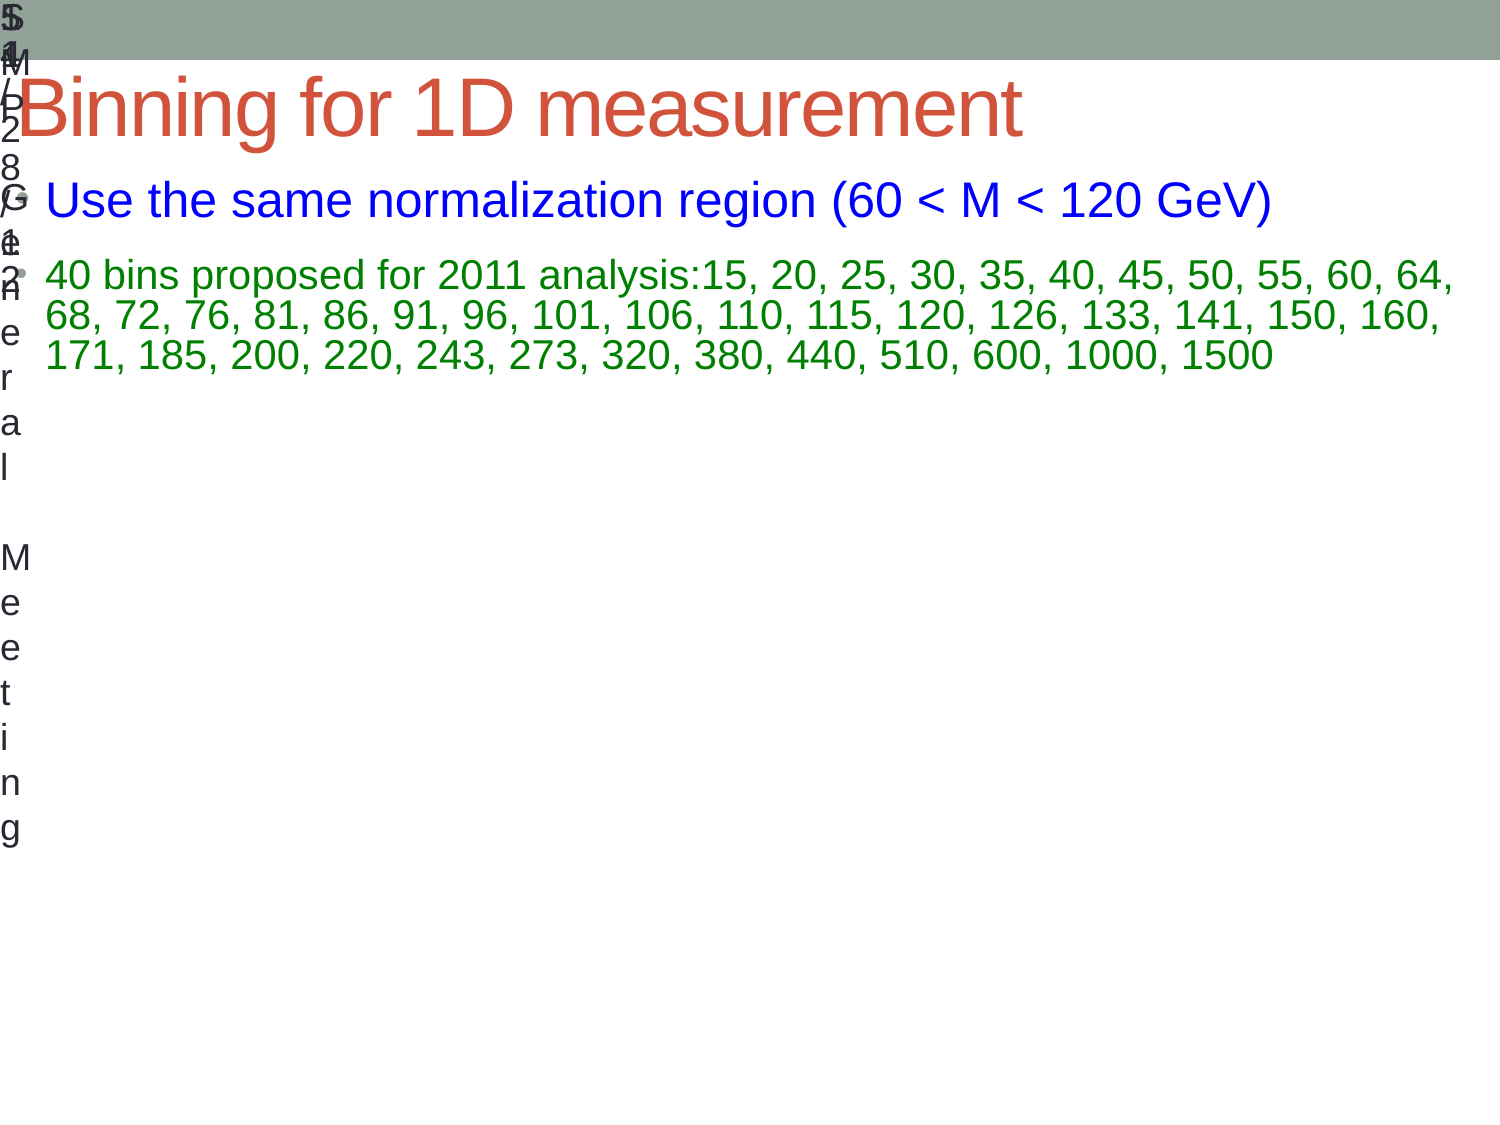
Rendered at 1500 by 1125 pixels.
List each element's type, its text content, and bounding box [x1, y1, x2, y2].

title Binning for 1D measurement [0, 21, 1500, 166]
list Use the same normalization region (60 < M < 120 GeV) 40 bins proposed for 2011 analysis:15, 20, 25, 30, 35, 40, 45, 50, 55, 60, 64, 68, 72, 76, 81, 86, 91, 96, 101, 106, 110, 115, 120, 126, 133, 141, 150, 160, 171, 185, 200, 220, 243, 273, 320, 380, 440, 510, 600, 1000, 1500 [0, 166, 1500, 1125]
